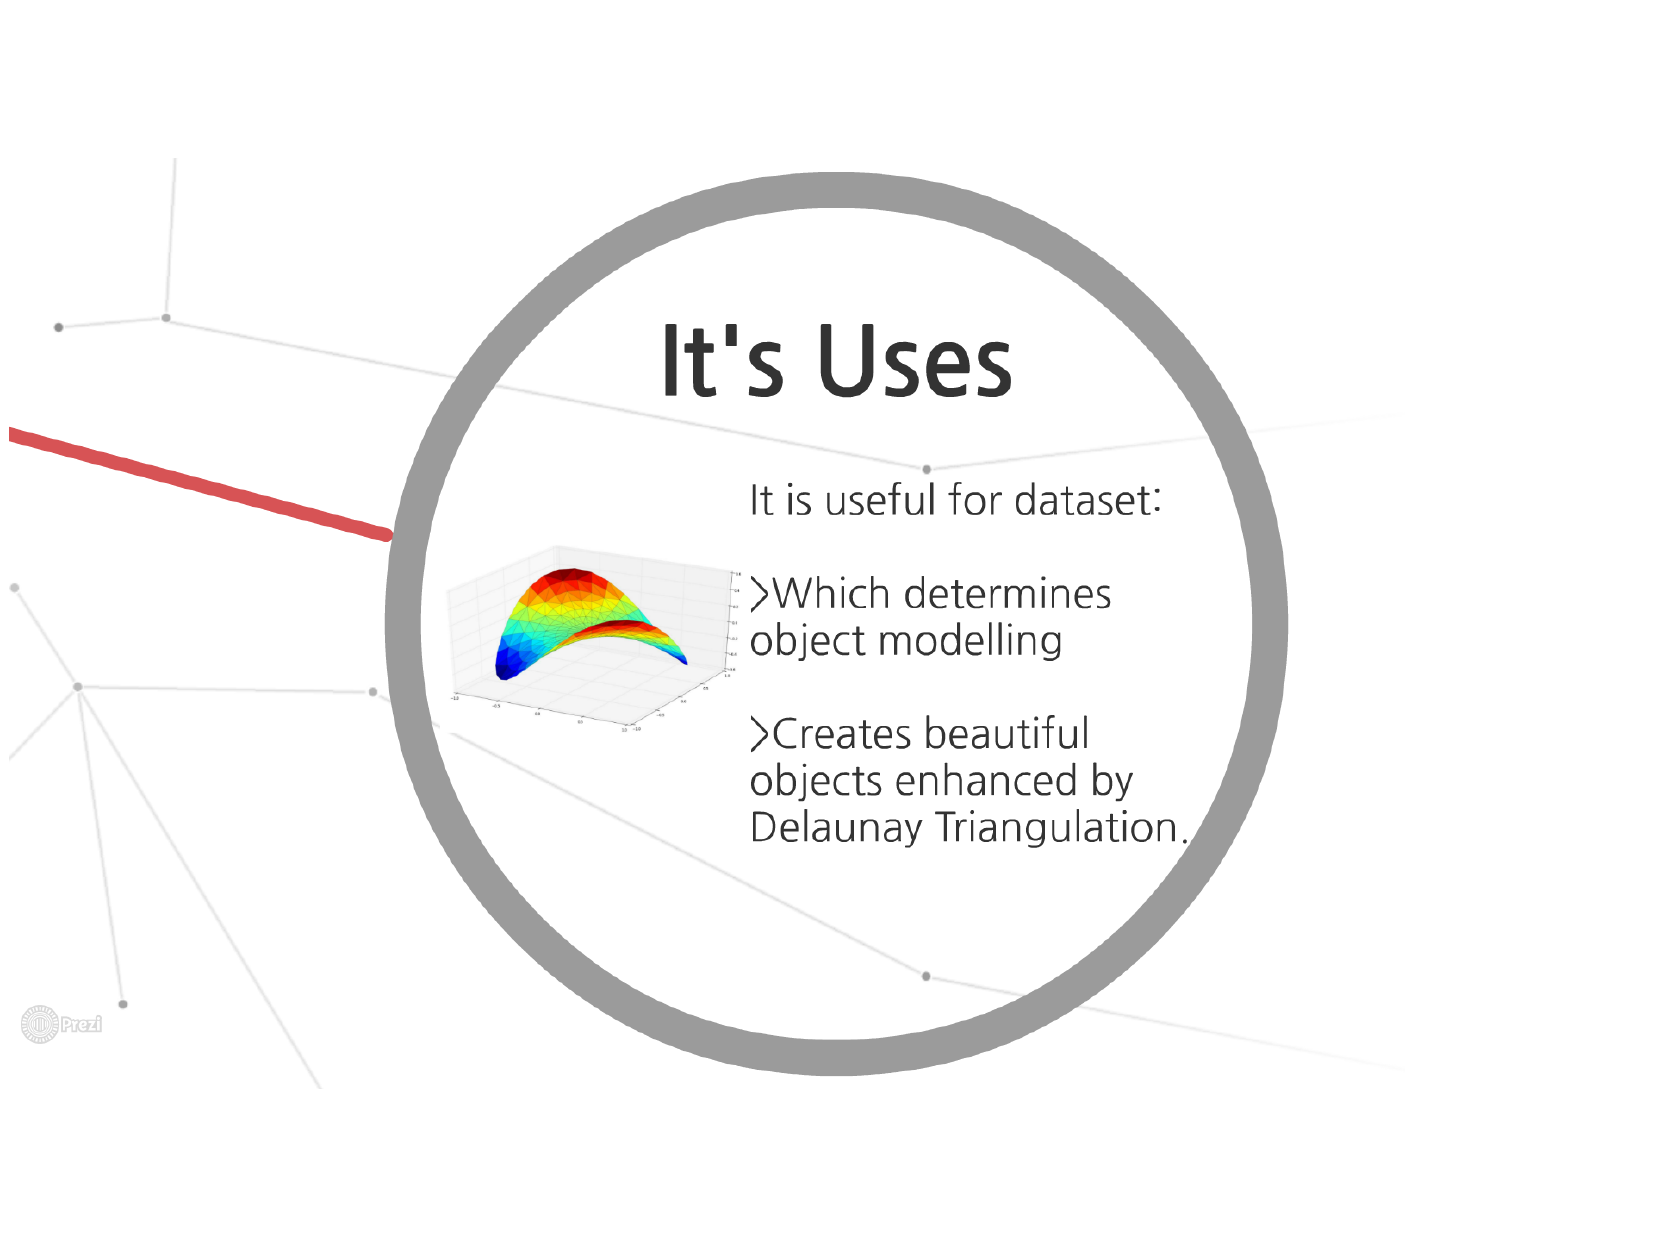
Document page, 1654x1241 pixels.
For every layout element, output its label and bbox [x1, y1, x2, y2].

picture [9, 158, 1654, 1089]
